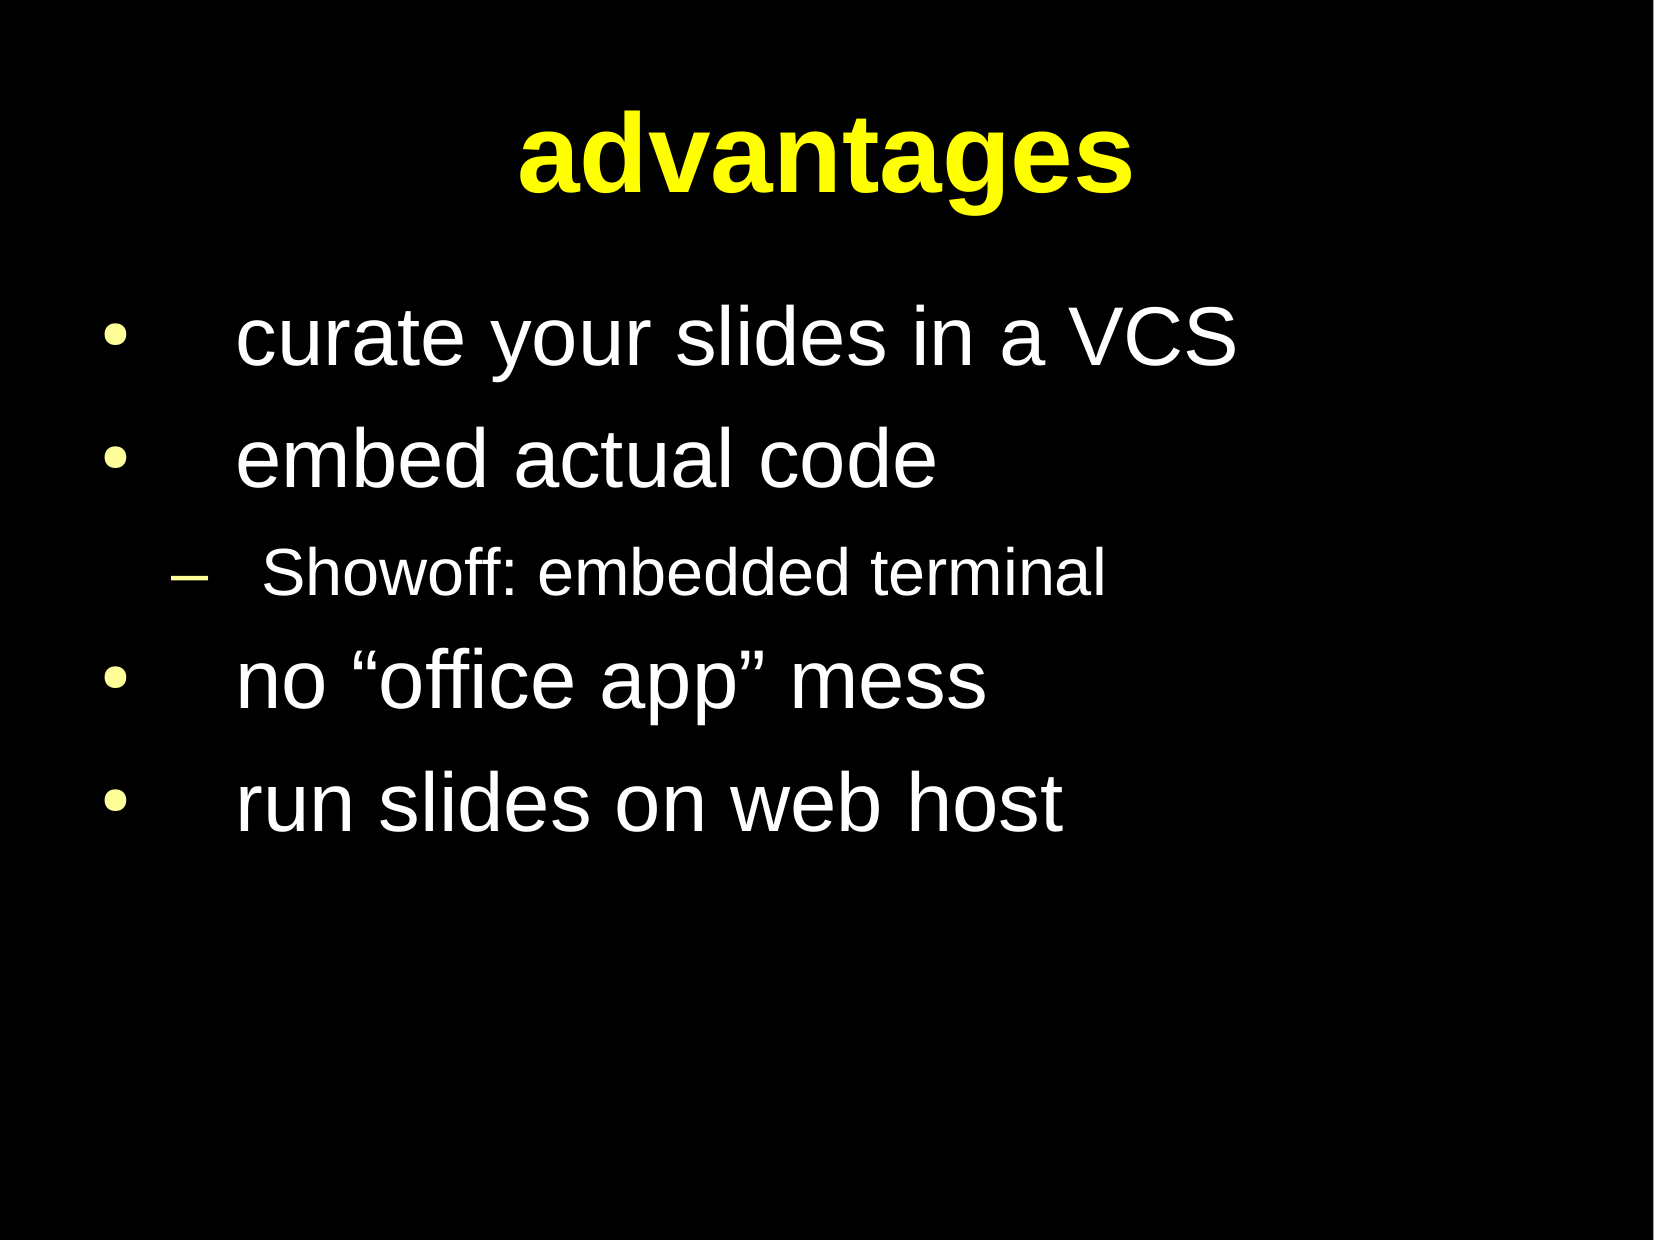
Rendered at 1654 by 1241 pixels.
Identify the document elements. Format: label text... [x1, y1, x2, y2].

list curate your slides in a VCS embed actual code Showoff: embedded terminal no “office app” mess run slides on web host [82, 290, 1571, 1109]
title advantages [82, 49, 1571, 257]
